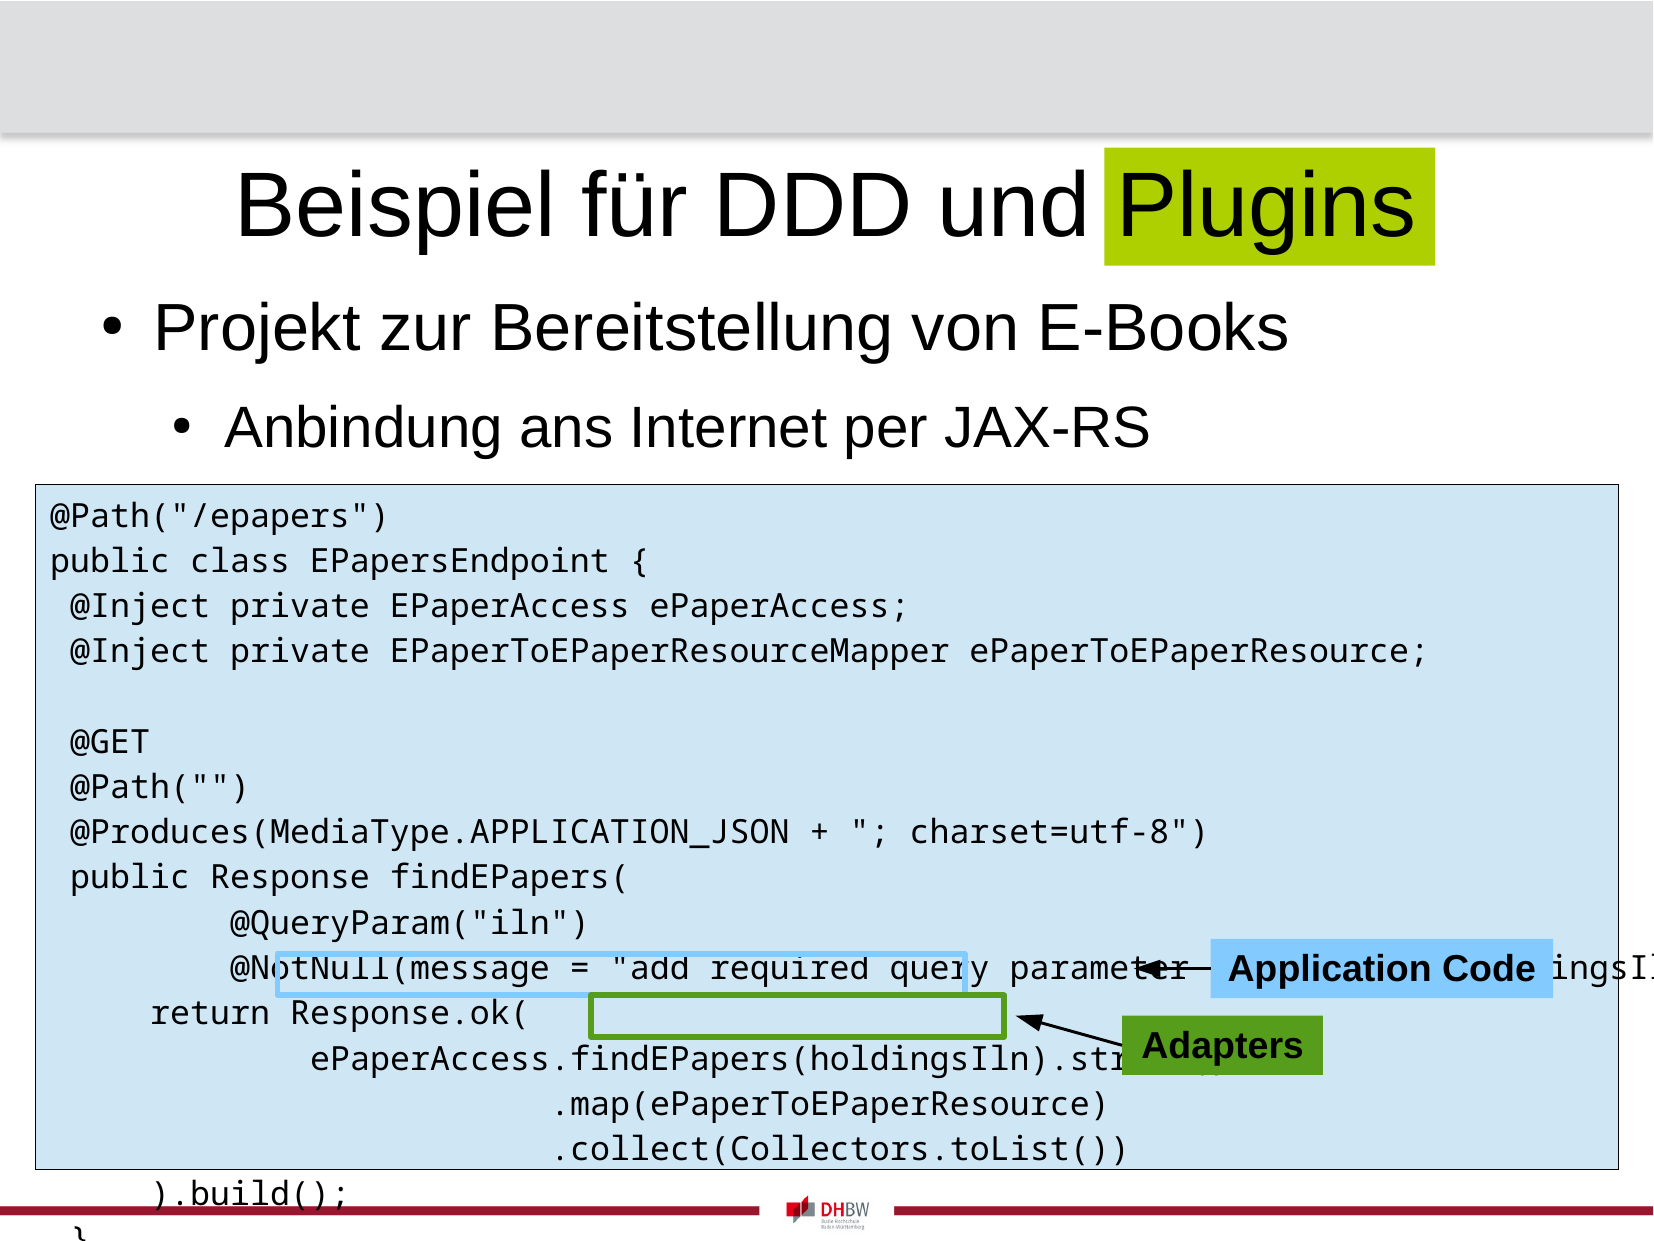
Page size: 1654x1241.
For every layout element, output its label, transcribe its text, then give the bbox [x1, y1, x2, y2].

list Projekt zur Bereitstellung von E-Books Anbindung ans Internet per JAX-RS [82, 290, 1619, 461]
title Beispiel für DDD und Plugins [82, 147, 1571, 257]
text_box @Path("/epapers") public class EPapersEndpoint { @Inject private EPaperAccess ePaperAccess; @Inject private EPaperToEPaperResourceMapper ePaperToEPaperResource; @GET @Path("") @Produces(MediaType.APPLICATION_JSON + "; charset=utf-8") public Response findEPapers( @QueryParam("iln") @NotNull(message = "add required query parameter iln") String holdingsIln) { return Response.ok( ePaperAccess.findEPapers(holdingsIln).stream() .map(ePaperToEPaperResource) .collect(Collectors.toList()) ).build(); } [35, 484, 1619, 1170]
picture [0, 1, 1654, 1237]
text_box Adapters [1122, 1015, 1323, 1075]
text_box [1104, 257, 1436, 266]
text_box Application Code [1210, 938, 1554, 999]
